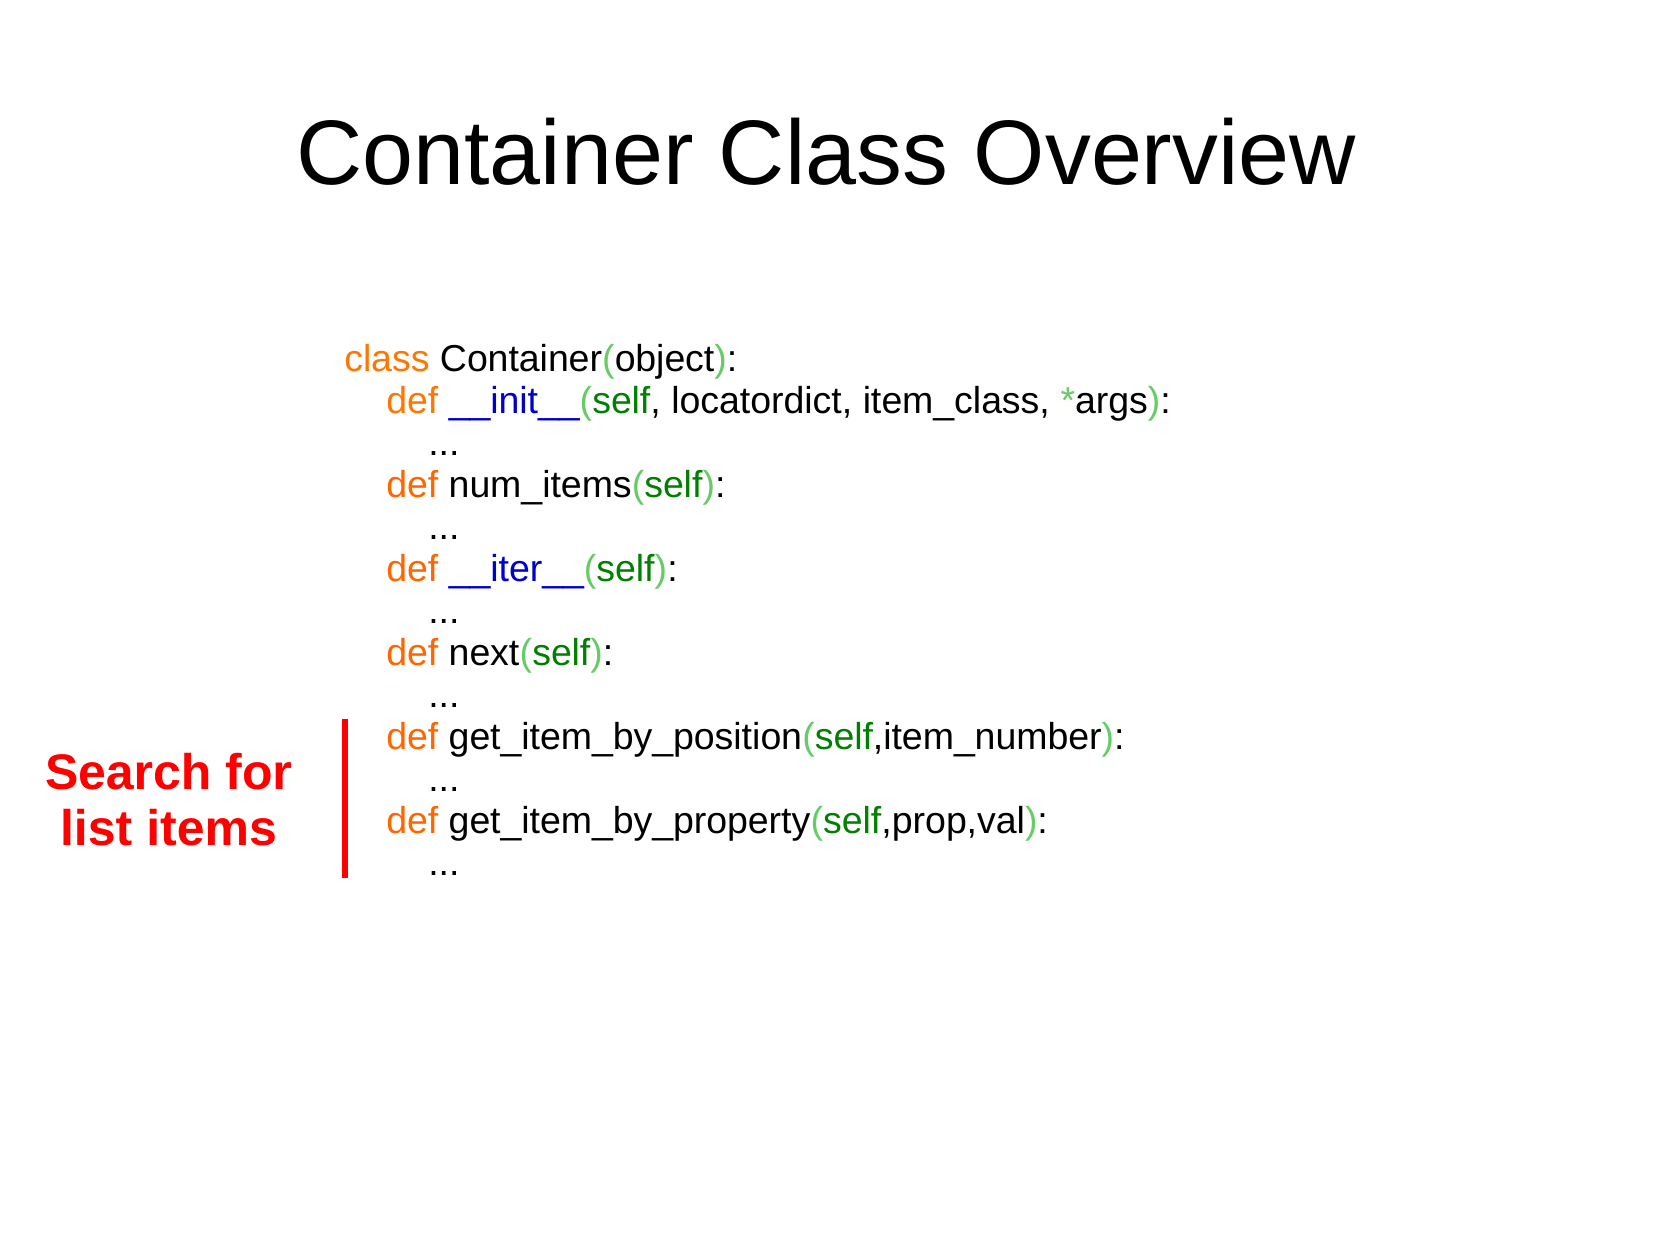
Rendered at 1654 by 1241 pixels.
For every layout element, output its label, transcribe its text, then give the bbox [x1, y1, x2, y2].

text_box Search for list items [30, 736, 308, 865]
text_box class Container(object): def __init__(self, locatordict, item_class, *args): ... def num_items(self): ... def __iter__(self): ... def next(self): ... def get_item_by_position(self,item_number): ... def get_item_by_property(self,prop,val): ... [329, 330, 1186, 933]
title Container Class Overview [82, 49, 1571, 257]
